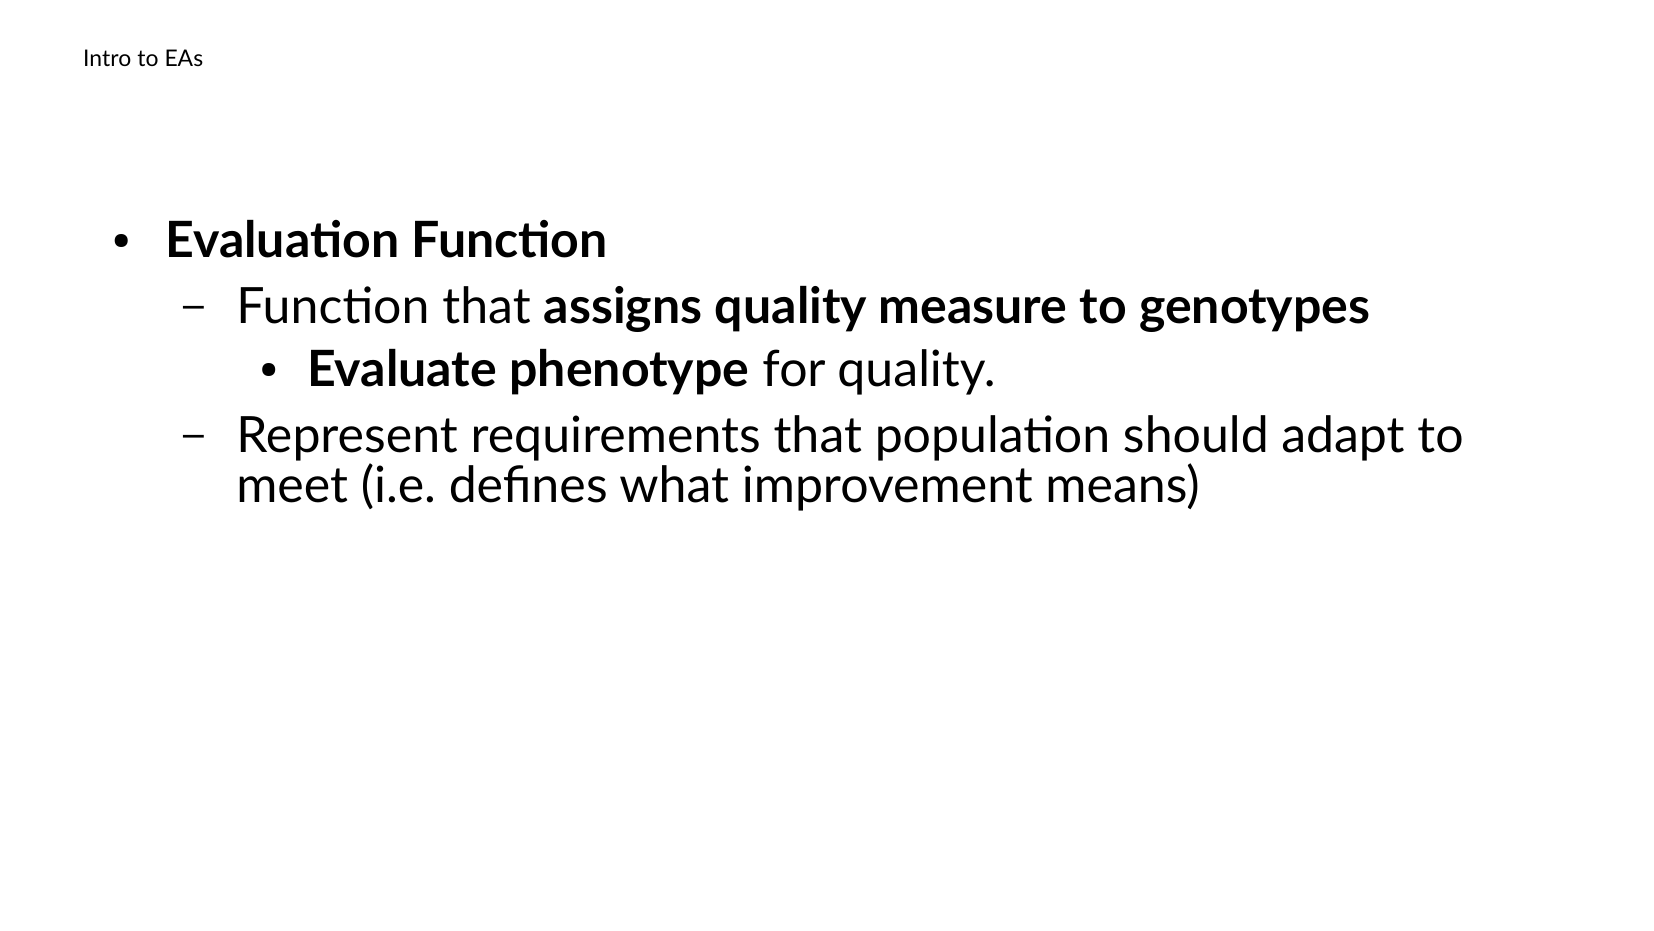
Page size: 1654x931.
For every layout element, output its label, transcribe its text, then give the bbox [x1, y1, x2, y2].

title Intro to EAs [83, 0, 1571, 119]
list Evaluation Function Function that assigns quality measure to genotypes Evaluate phenotype for quality. Represent requirements that population should adapt to meet (i.e. defines what improvement means) [94, 217, 1583, 839]
